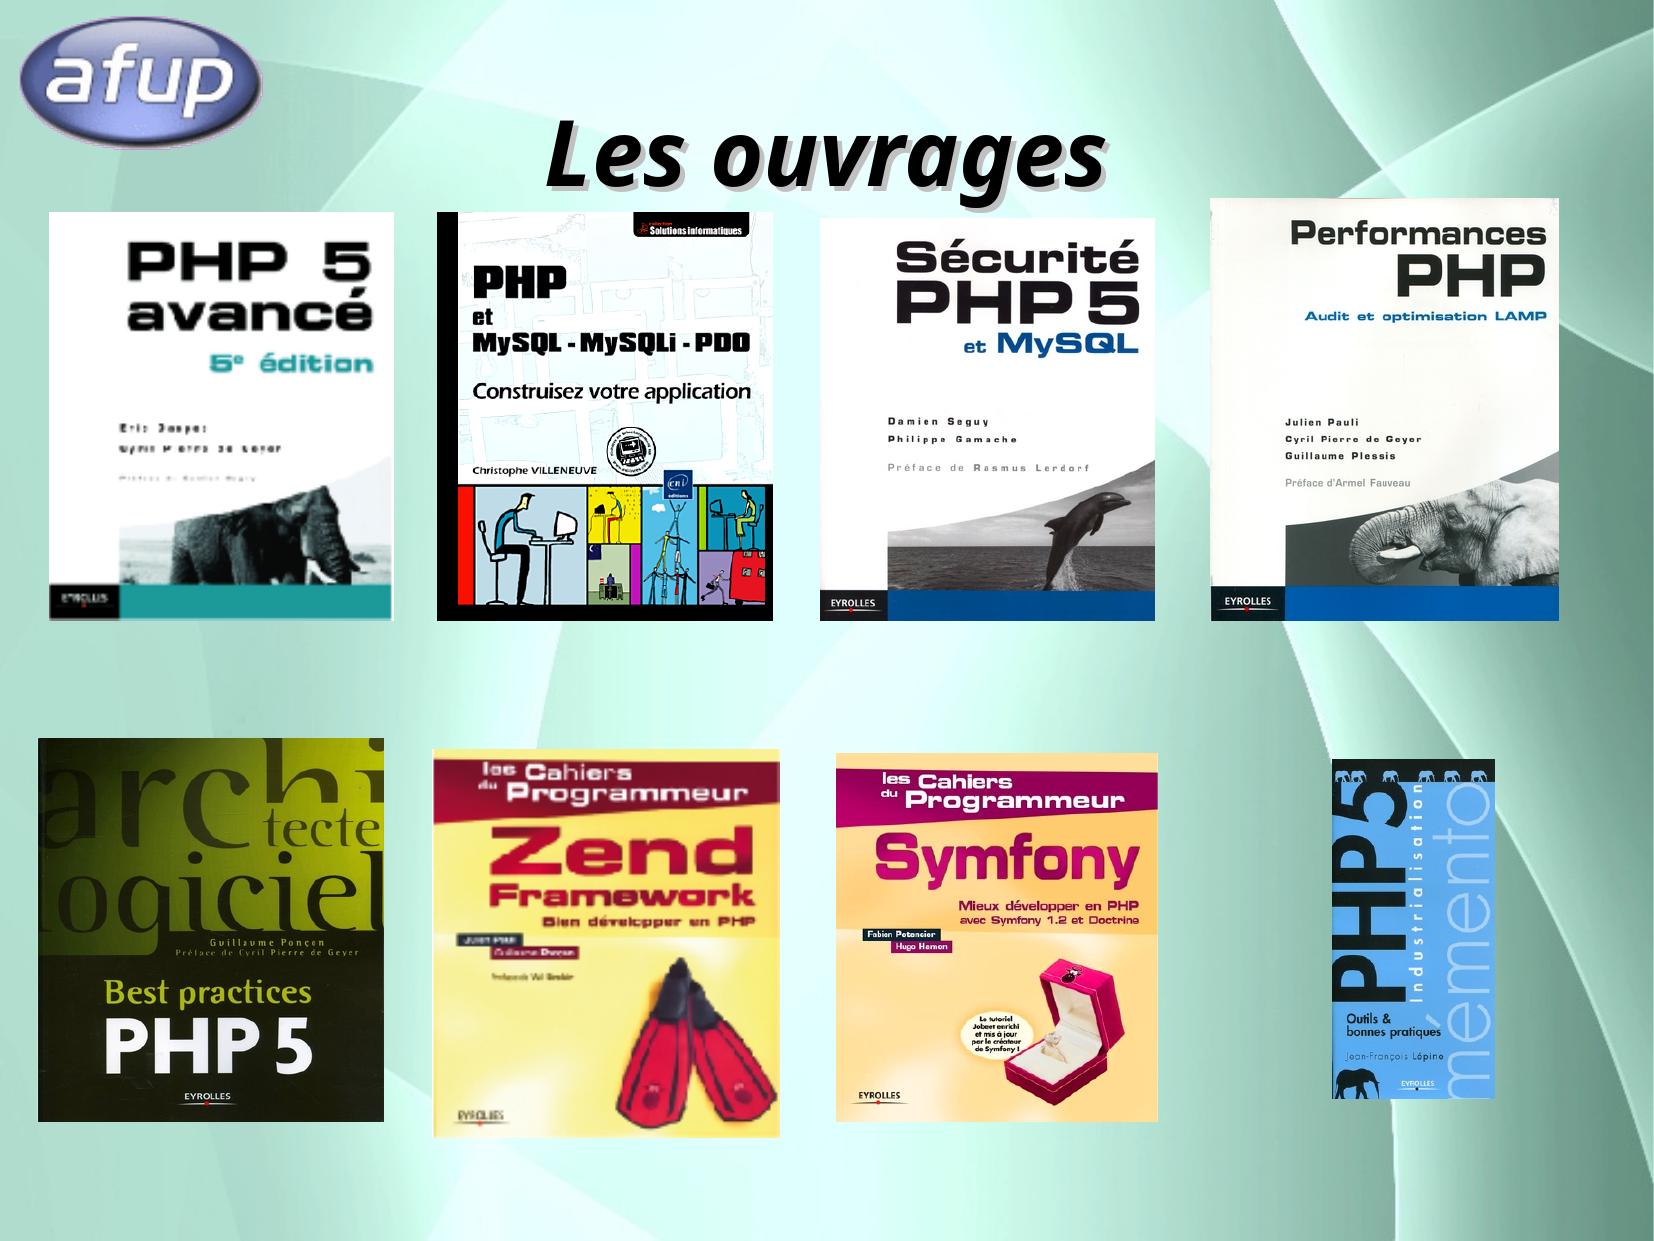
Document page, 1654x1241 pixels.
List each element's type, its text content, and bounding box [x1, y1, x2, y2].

picture [0, 0, 1654, 1241]
title Les ouvrages [82, 56, 1571, 251]
